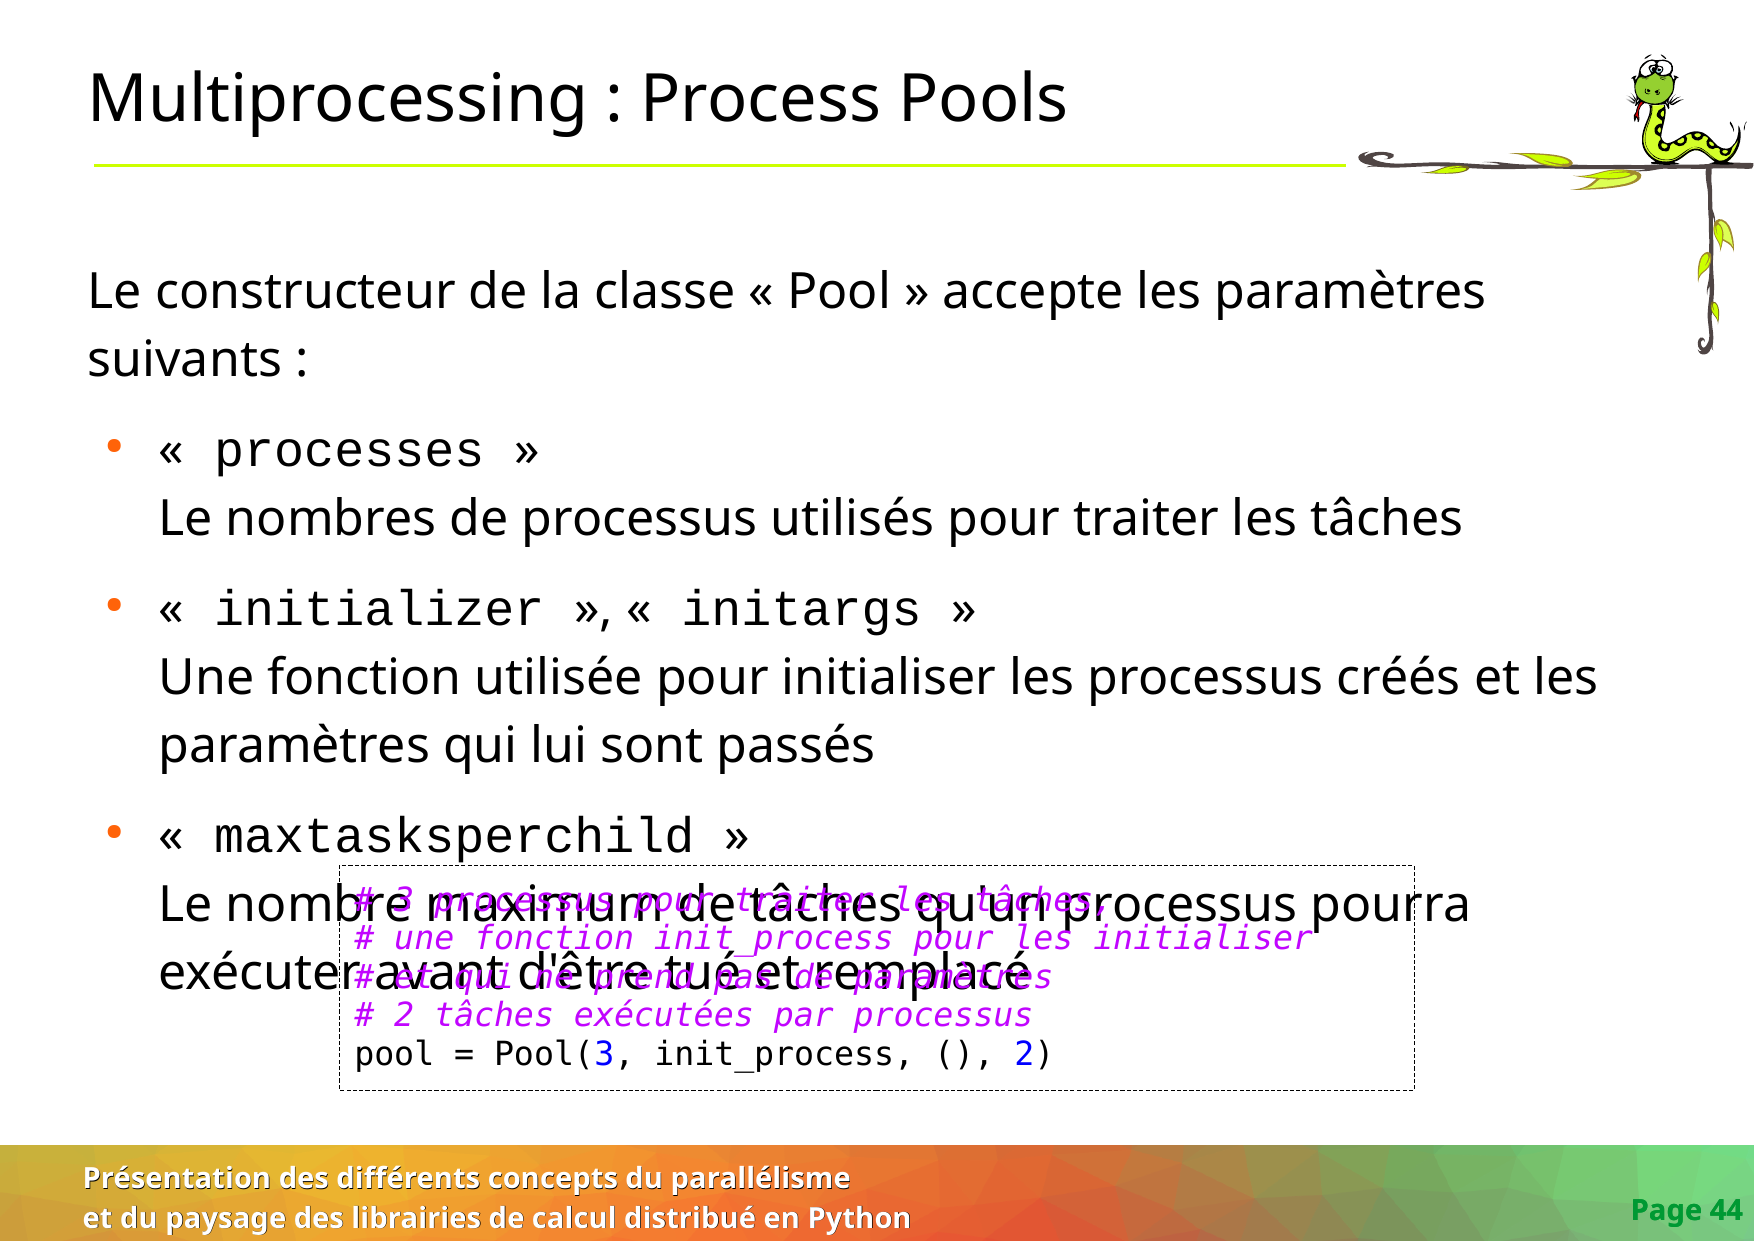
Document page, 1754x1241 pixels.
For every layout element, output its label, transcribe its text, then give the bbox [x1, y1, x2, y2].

list Le constructeur de la classe « Pool » accepte les paramètres suivants : « processes » Le nombres de processus utilisés pour traiter les tâches « initializer », « initargs » Une fonction utilisée pour initialiser les processus créés et les paramètres qui lui sont passés « maxtasksperchild » Le nombre maximum de tâches qu'un processus pourra exécuter avant d'être tué et remplacé [87, 254, 1667, 975]
picture [0, 1145, 1754, 1241]
text_box # 3 processus pour traiter les tâches, # une fonction init_process pour les initialiser # et qui ne prend pas de paramètres # 2 tâches exécutées par processus pool = Pool(3, init_process, (), 2) [339, 865, 1415, 1091]
title Multiprocessing : Process Pools [87, 31, 1667, 160]
